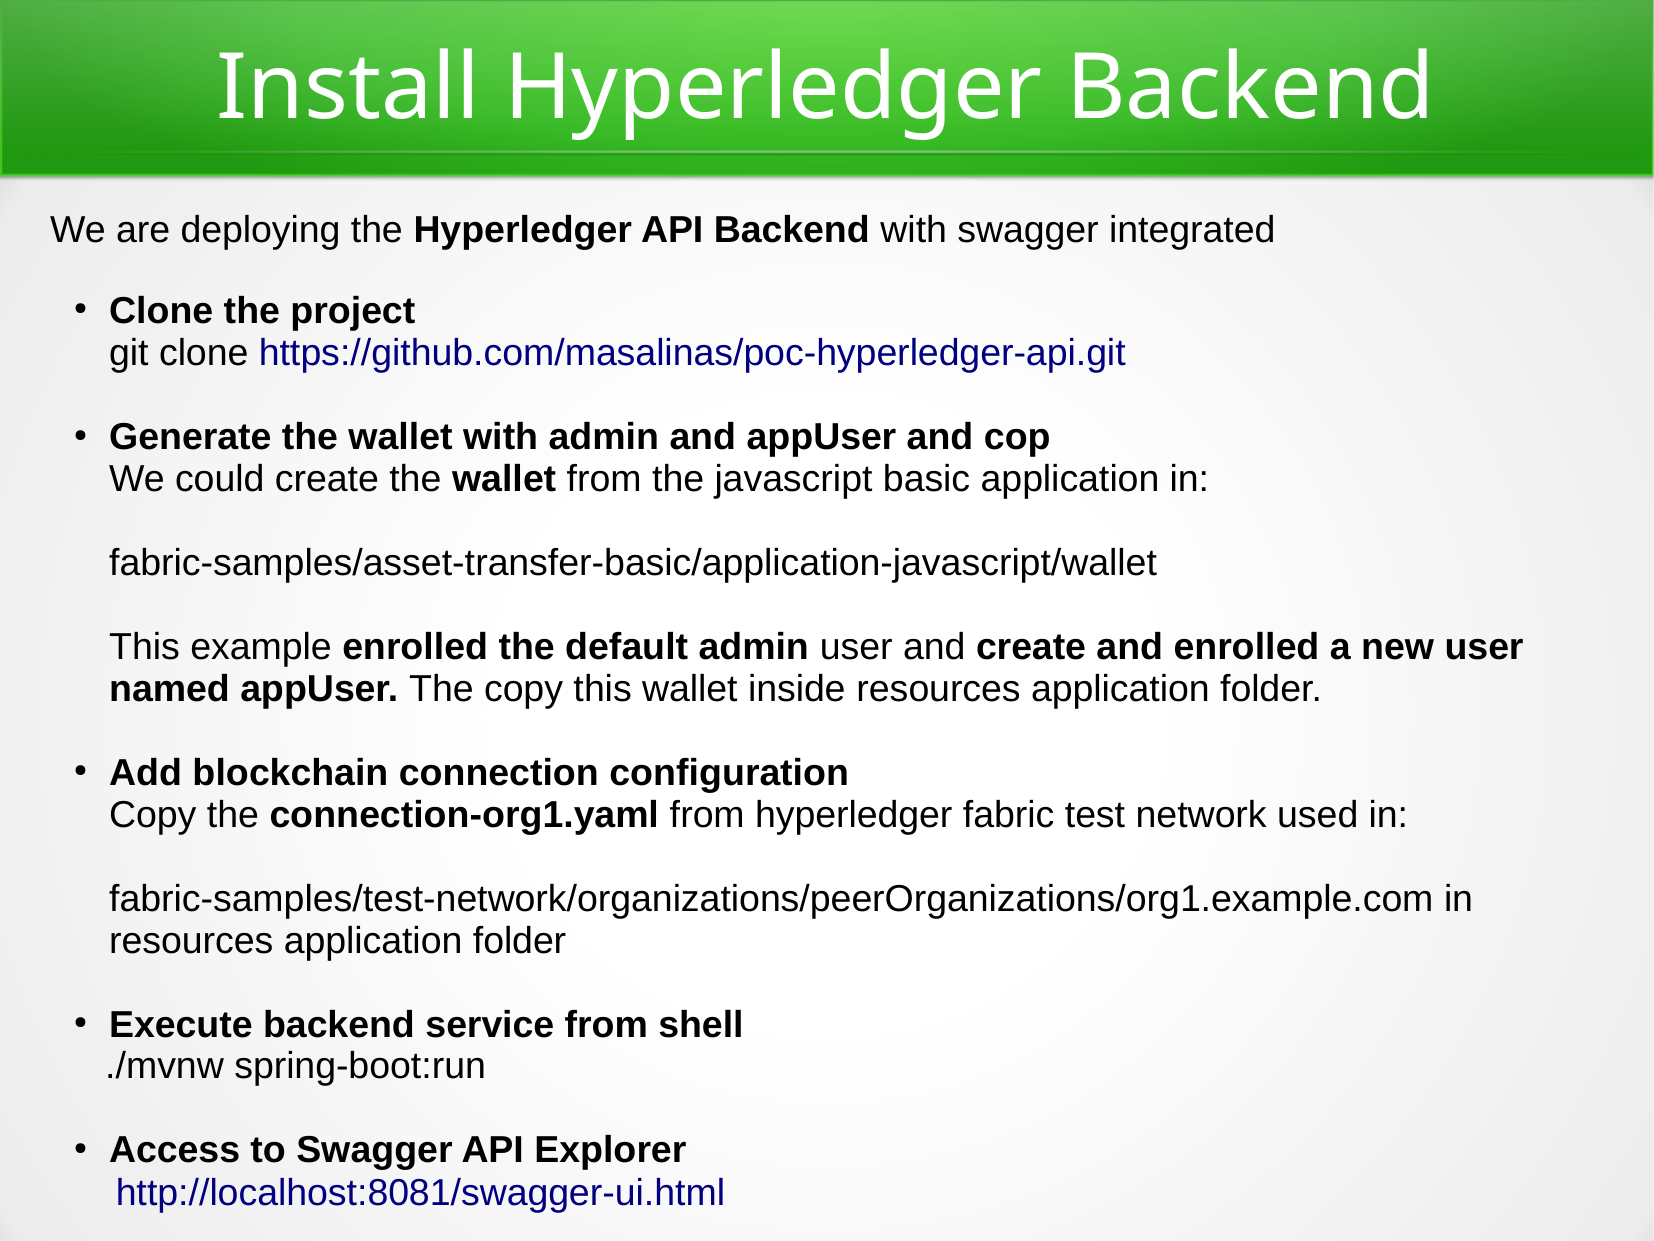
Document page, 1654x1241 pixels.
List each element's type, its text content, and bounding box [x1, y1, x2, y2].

picture [0, 0, 1654, 1241]
title Install Hyperledger Backend [82, 11, 1571, 154]
text_box We are deploying the Hyperledger API Backend with swagger integrated [35, 200, 1619, 300]
text_box Clone the project git clone https://github.com/masalinas/poc-hyperledger-api.git Generate the wallet with admin and appUser and cop We could create the wallet from the javascript basic application in: fabric-samples/asset-transfer-basic/application-javascript/wallet This example enrolled the default admin user and create and enrolled a new user named appUser. The copy this wallet inside resources application folder. Add blockchain connection configuration Copy the connection-org1.yaml from hyperledger fabric test network used in: fabric-samples/test-network/organizations/peerOrganizations/org1.example.com in resources application folder Execute backend service from shell ./mvnw spring-boot:run Access to Swagger API Explorer http://localhost:8081/swagger-ui.html [59, 281, 1642, 1221]
